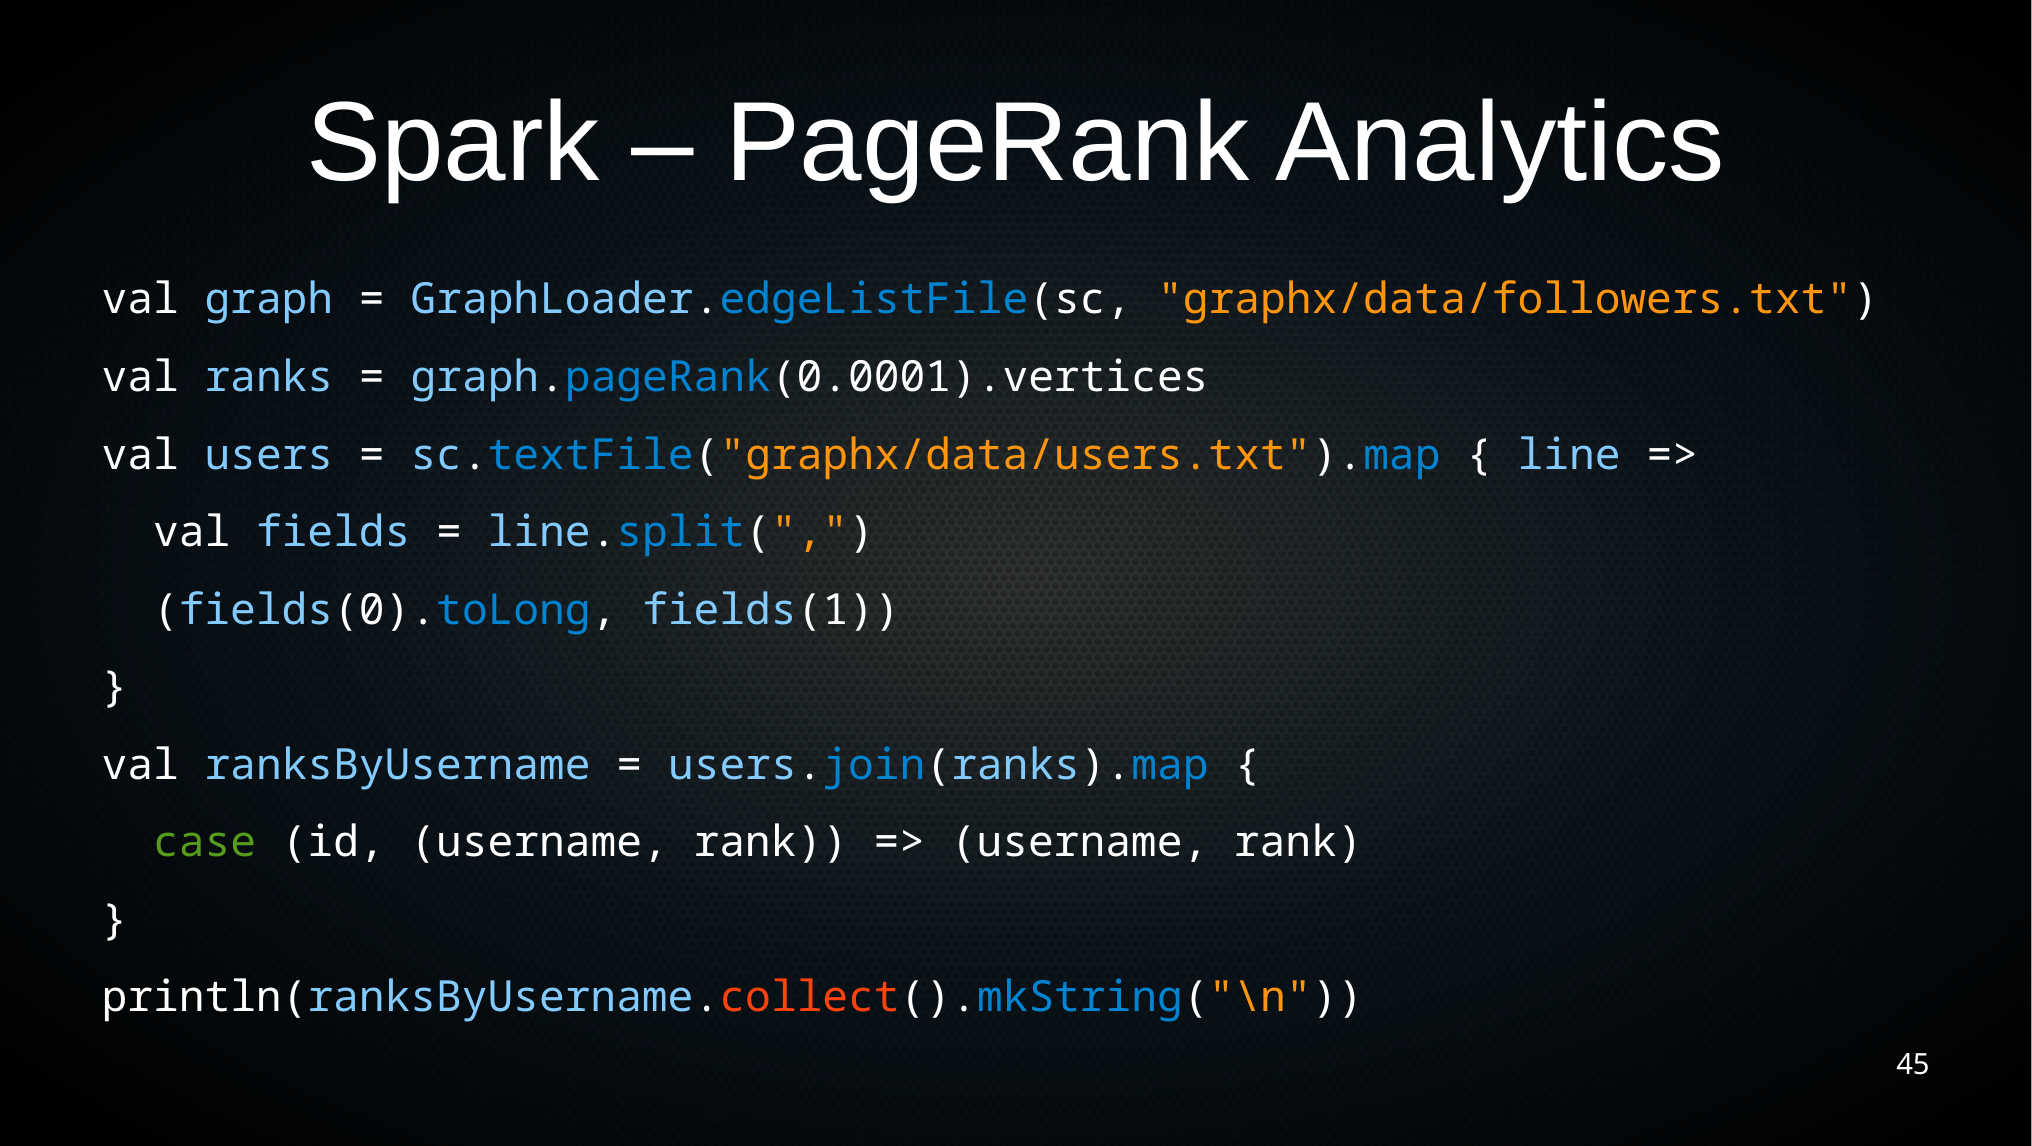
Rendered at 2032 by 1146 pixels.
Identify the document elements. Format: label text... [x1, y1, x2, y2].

title Spark – PageRank Analytics [101, 45, 1930, 237]
list val graph = GraphLoader.edgeListFile(sc, "graphx/data/followers.txt") val ranks = graph.pageRank(0.0001).vertices val users = sc.textFile("graphx/data/users.txt").map { line => val fields = line.split(",") (fields(0).toLong, fields(1)) } val ranksByUsername = users.join(ranks).map { case (id, (username, rank)) => (username, rank) } println(ranksByUsername.collect().mkString("\n")) [101, 268, 1890, 1052]
picture [0, 0, 2032, 1146]
